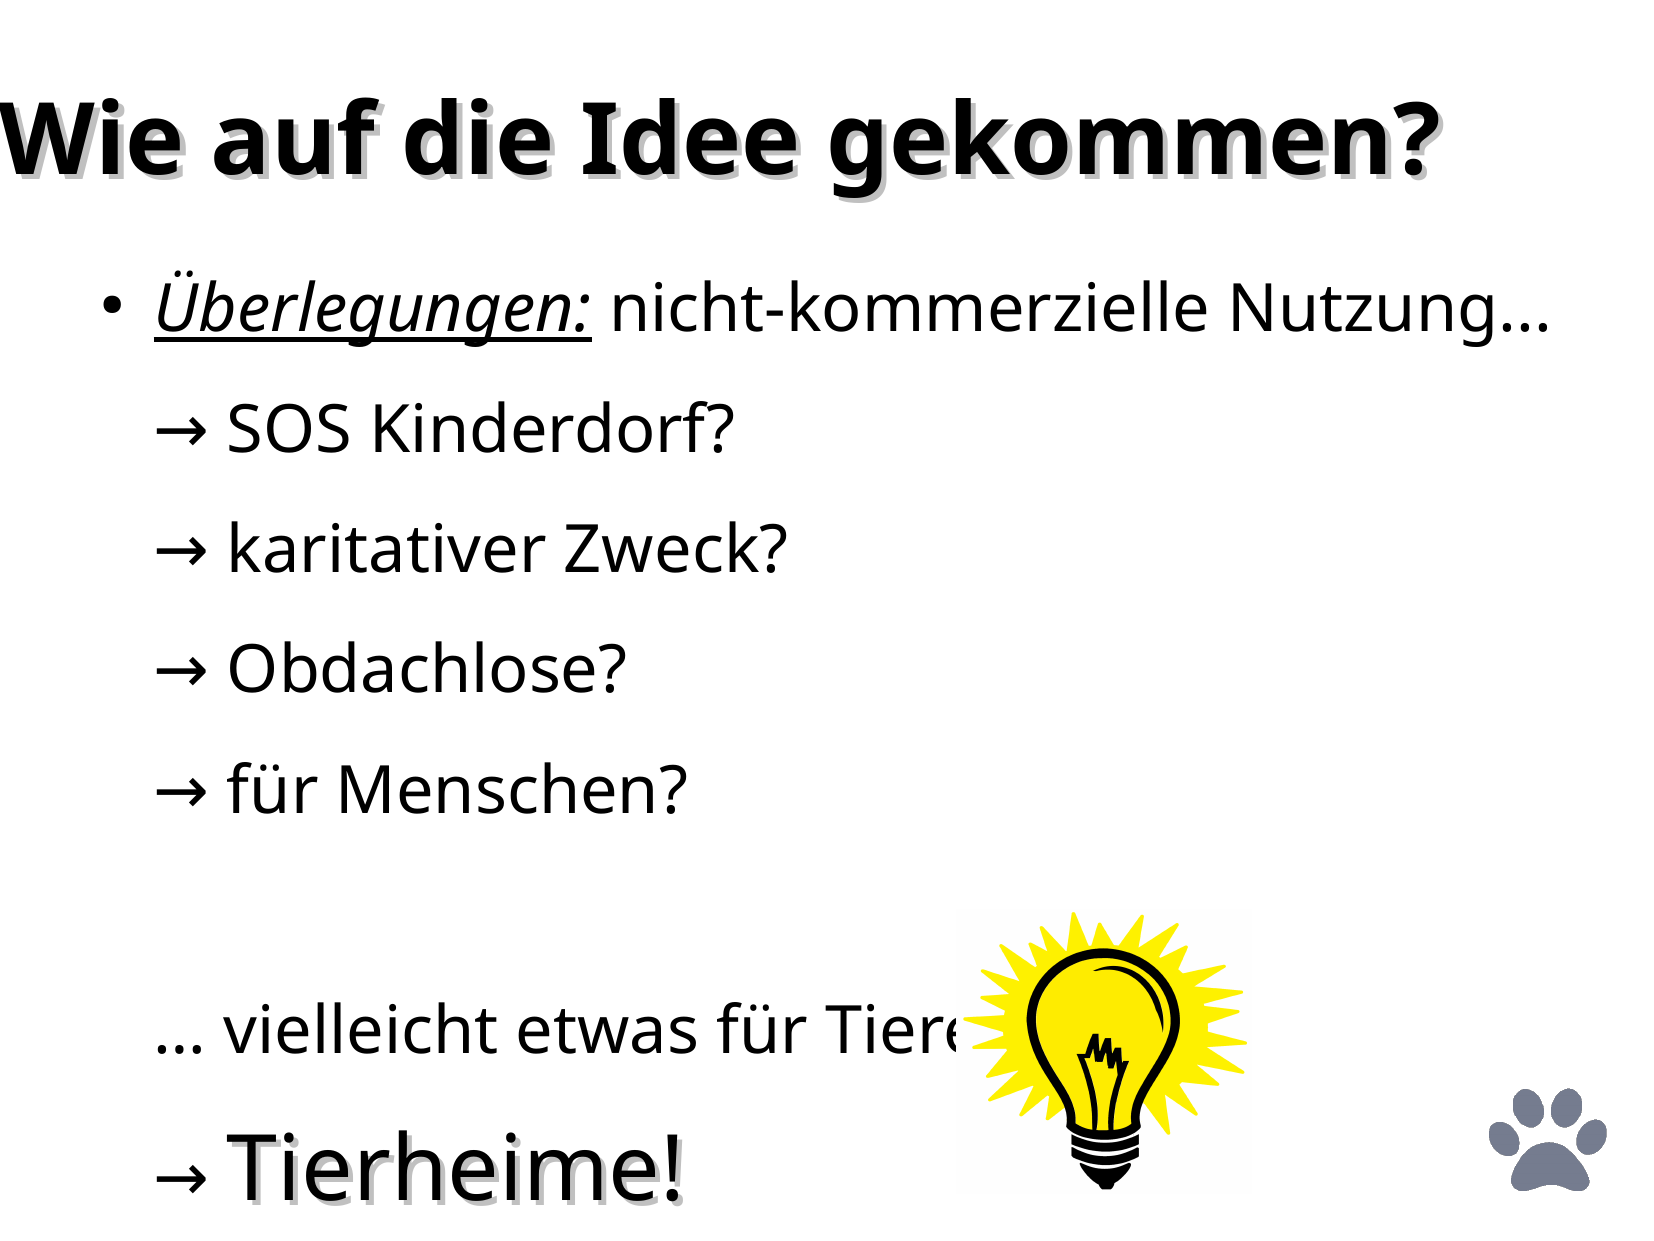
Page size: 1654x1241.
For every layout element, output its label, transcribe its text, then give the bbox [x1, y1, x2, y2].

picture [1488, 1086, 1607, 1193]
title Wie auf die Idee gekommen? [0, 31, 1465, 239]
picture [956, 909, 1252, 1194]
list Überlegungen: nicht-kommerzielle Nutzung... → SOS Kinderdorf? → karitativer Zweck? → Obdachlose? → für Menschen? … vielleicht etwas für Tiere? → Tierheime! [82, 260, 1571, 1150]
